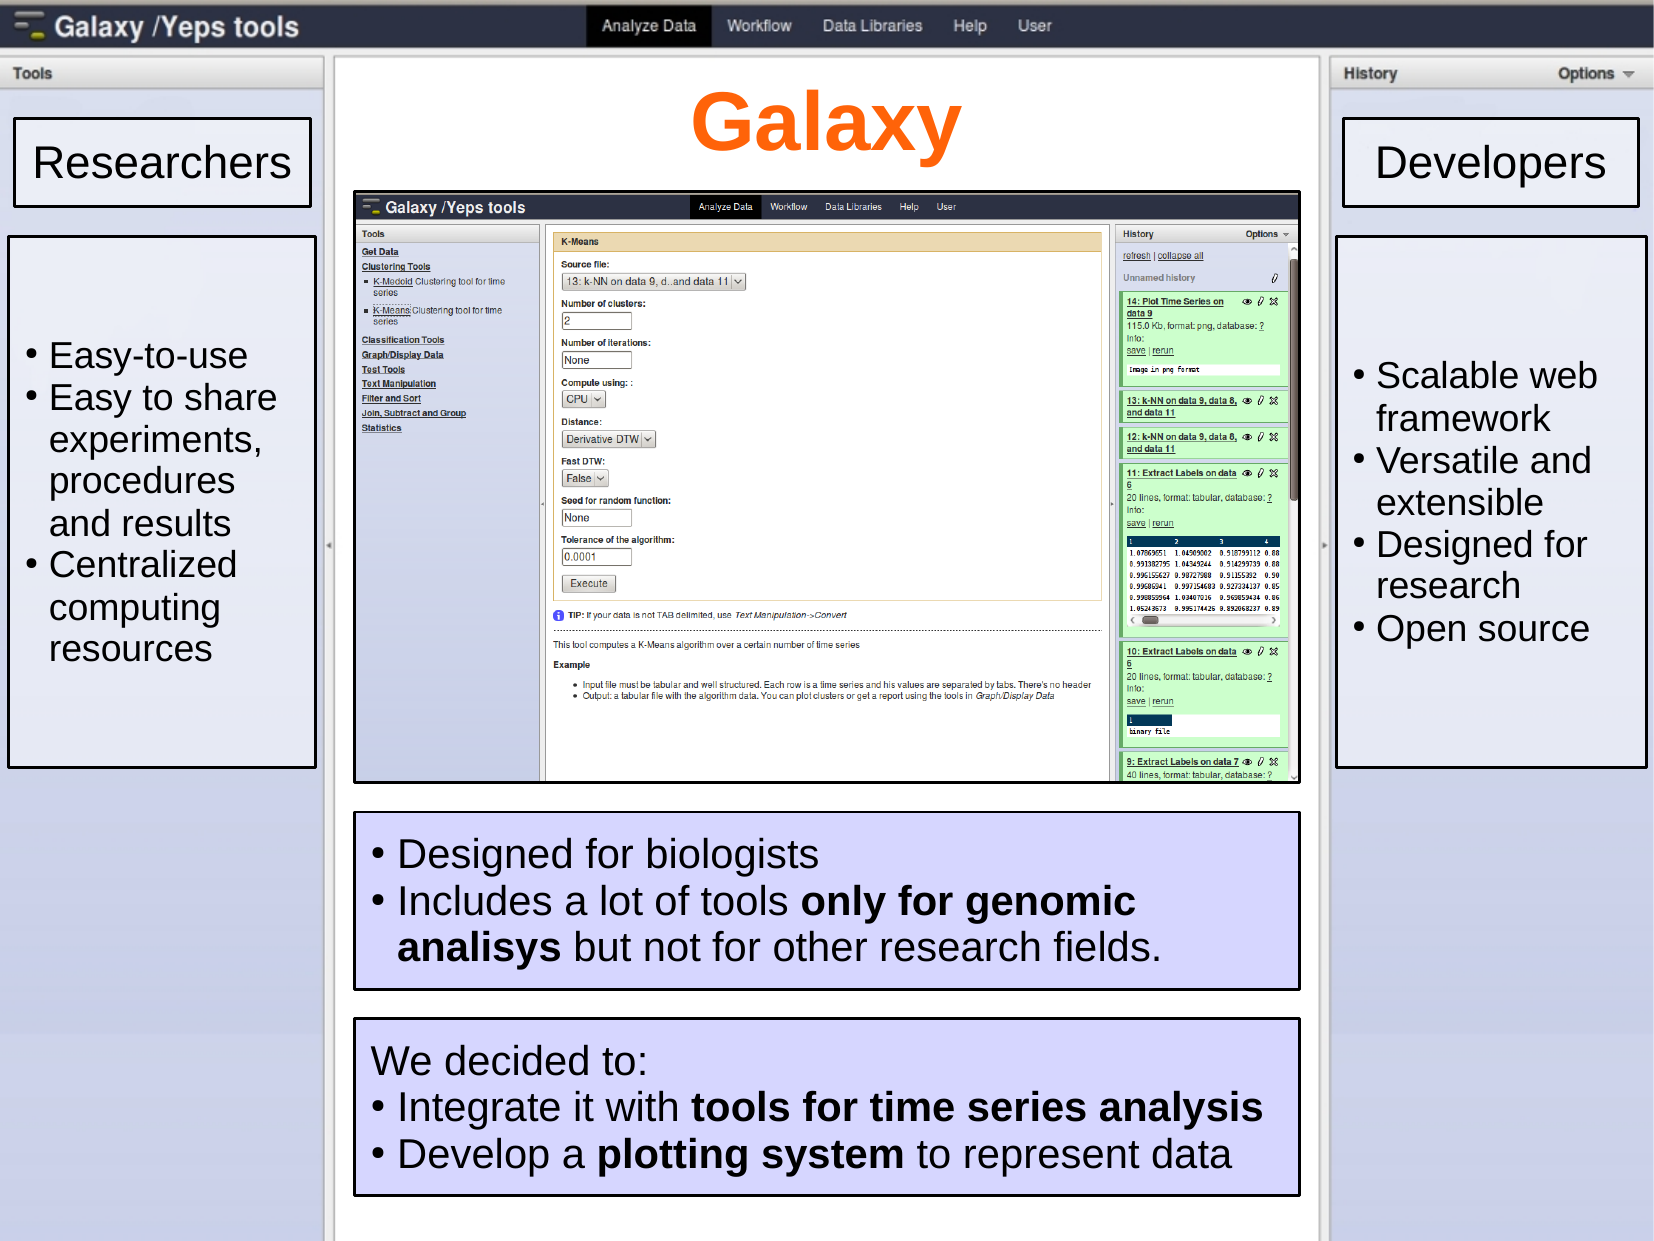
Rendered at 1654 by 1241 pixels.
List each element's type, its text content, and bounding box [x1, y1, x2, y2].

picture [0, 181, 1654, 1241]
text_box Designed for biologists Includes a lot of tools only for genomic analisys but not for other research fields. [354, 812, 1300, 990]
text_box We decided to: Integrate it with tools for time series analysis Develop a plotting system to represent data [354, 1018, 1300, 1196]
picture [0, 0, 1654, 62]
text_box [354, 191, 1300, 783]
title Galaxy [0, 62, 1654, 181]
text_box Researchers [14, 118, 311, 207]
text_box Developers [1343, 118, 1639, 207]
text_box Easy-to-use Easy to share experiments, procedures and results Centralized computing resources [8, 236, 316, 768]
text_box Scalable web framework Versatile and extensible Designed for research Open source [1336, 236, 1647, 768]
